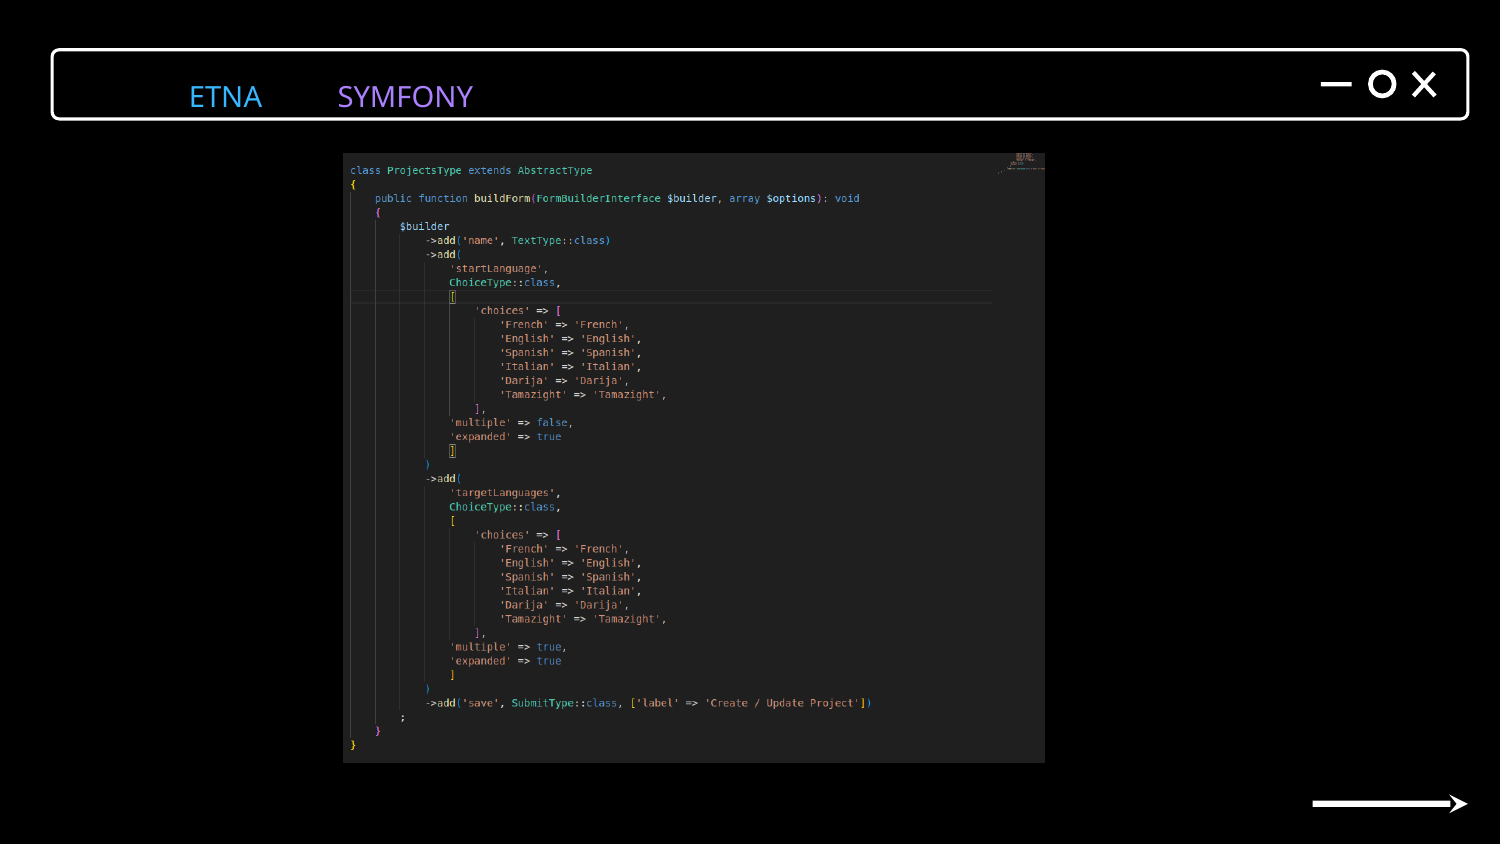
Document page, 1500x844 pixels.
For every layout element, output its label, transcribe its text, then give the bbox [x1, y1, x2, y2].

text_box [52, 49, 1468, 119]
picture [343, 153, 1045, 763]
text_box ETNA SYMFONY [86, 64, 577, 114]
